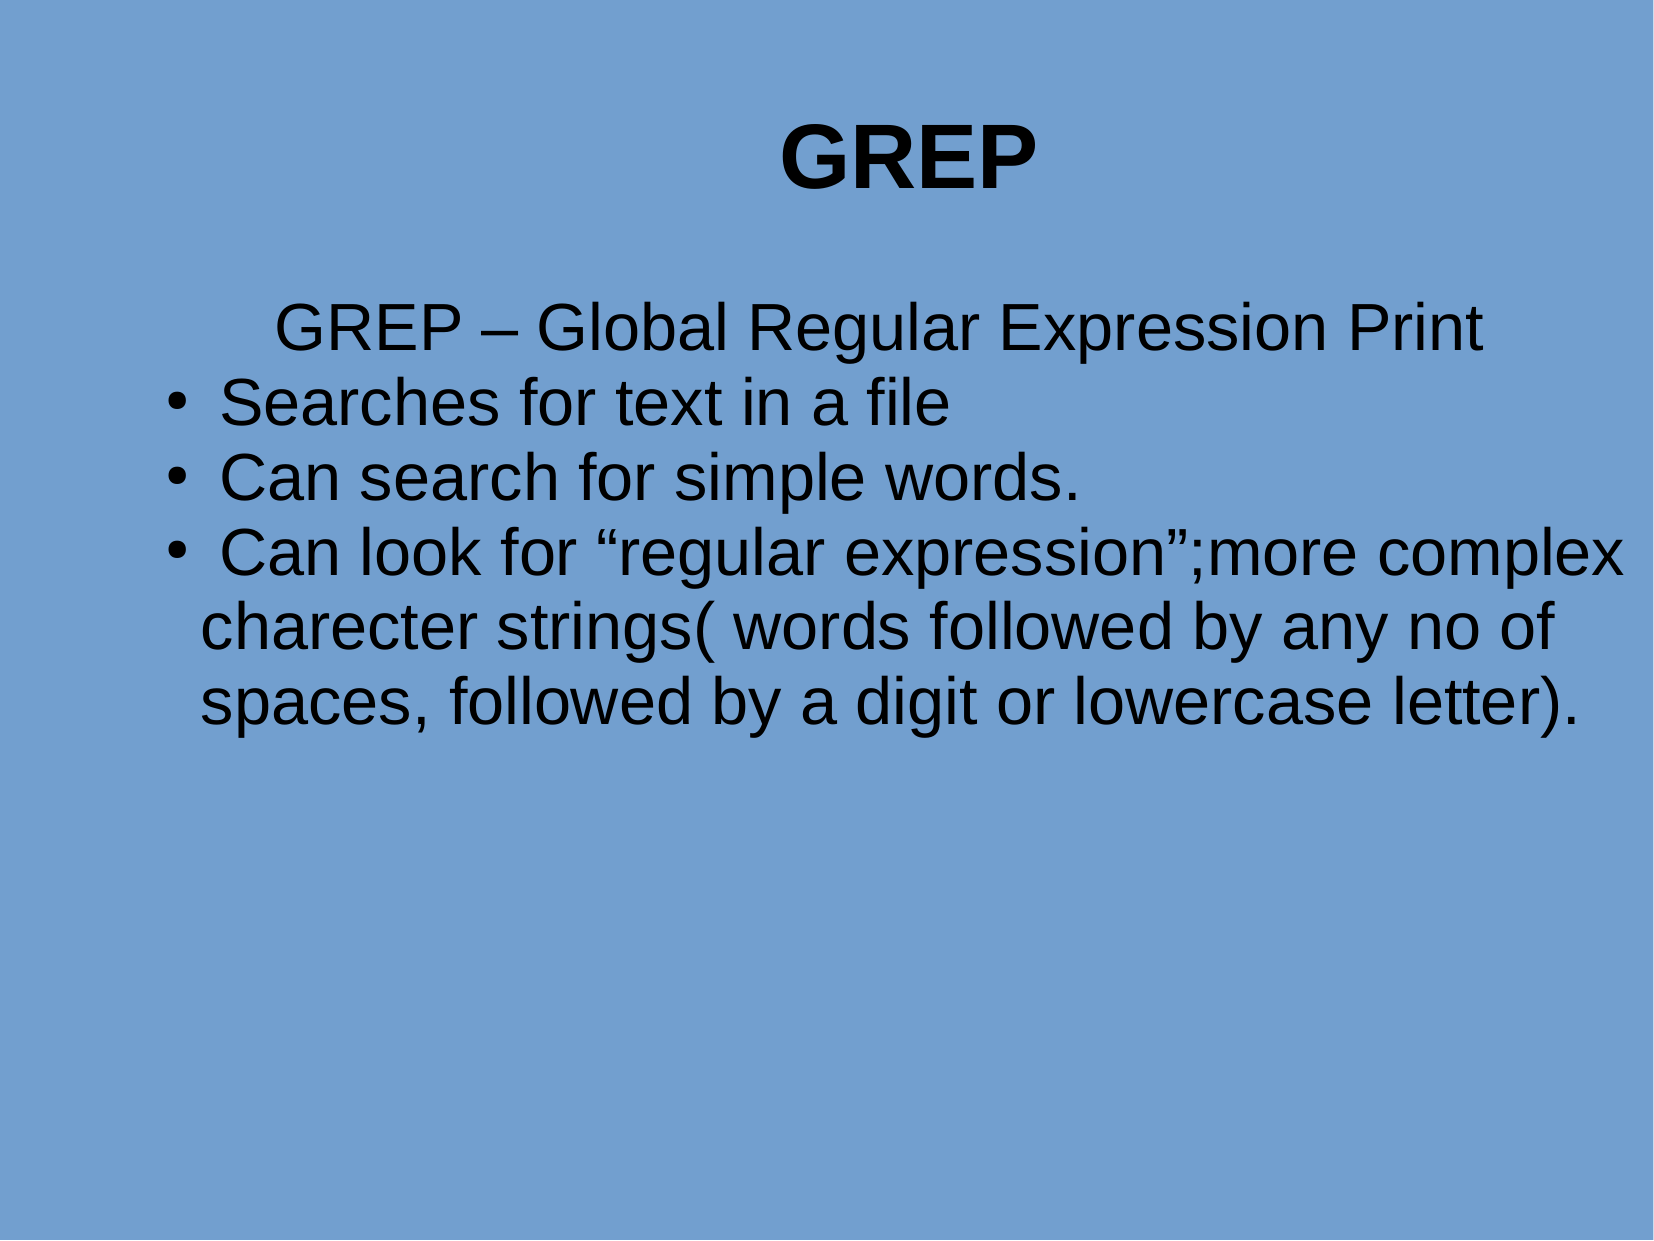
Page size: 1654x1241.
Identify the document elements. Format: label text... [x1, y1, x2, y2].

title GREP [165, 52, 1654, 260]
subtitle GREP – Global Regular Expression Print Searches for text in a file Can search for simple words. Can look for “regular expression”;more complex charecter strings( words followed by any no of spaces, followed by a digit or lowercase letter). [165, 290, 1654, 1010]
